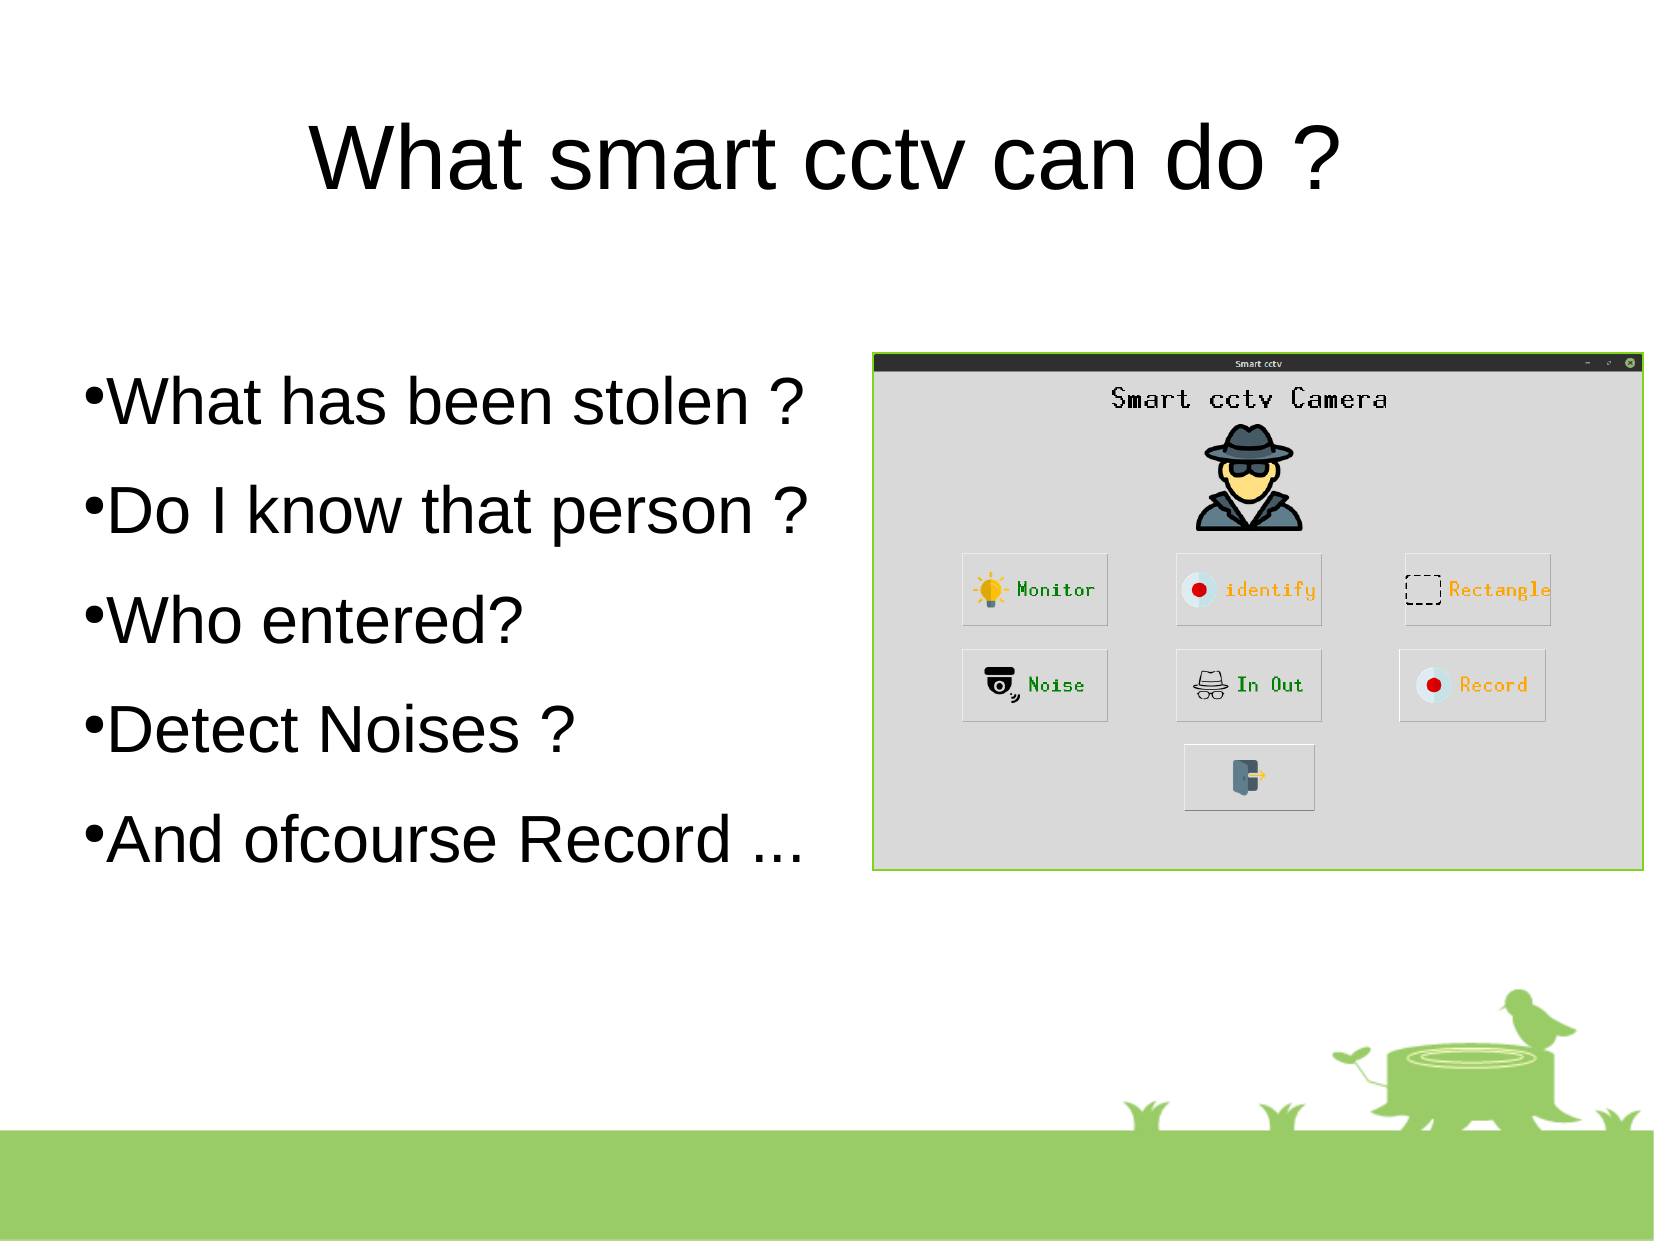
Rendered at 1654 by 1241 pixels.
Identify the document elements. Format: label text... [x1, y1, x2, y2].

picture [874, 354, 1642, 869]
list What has been stolen ? Do I know that person ? Who entered? Detect Noises ? And ofcourse Record ... [82, 248, 1571, 968]
title What smart cctv can do ? [82, 49, 1571, 248]
